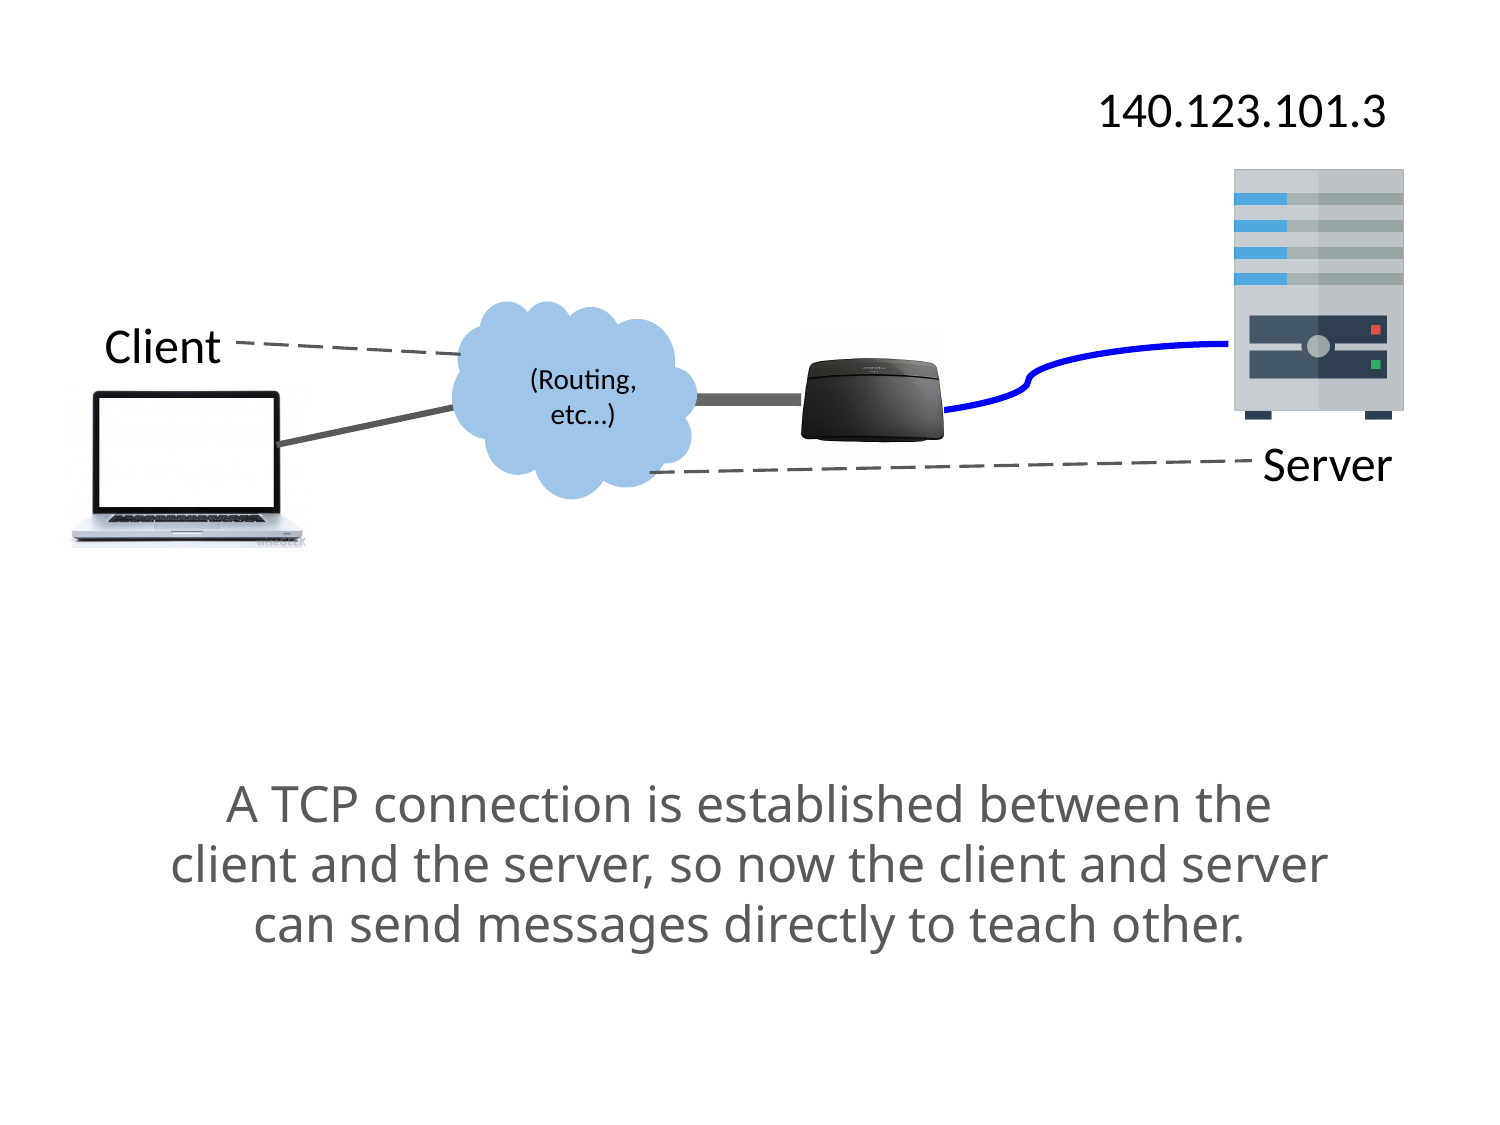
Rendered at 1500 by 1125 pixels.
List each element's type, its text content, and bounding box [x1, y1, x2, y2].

text_box Client [0, 287, 410, 400]
list A TCP connection is established between the client and the server, so now the client and server can send messages directly to teach other. [148, 757, 1352, 1012]
picture [801, 328, 944, 472]
text_box 140.123.101.3 [995, 51, 1488, 165]
picture [62, 400, 308, 548]
picture [1183, 165, 1450, 404]
text_box (Routing, etc…) [451, 301, 698, 500]
text_box Server [1082, 404, 1500, 518]
